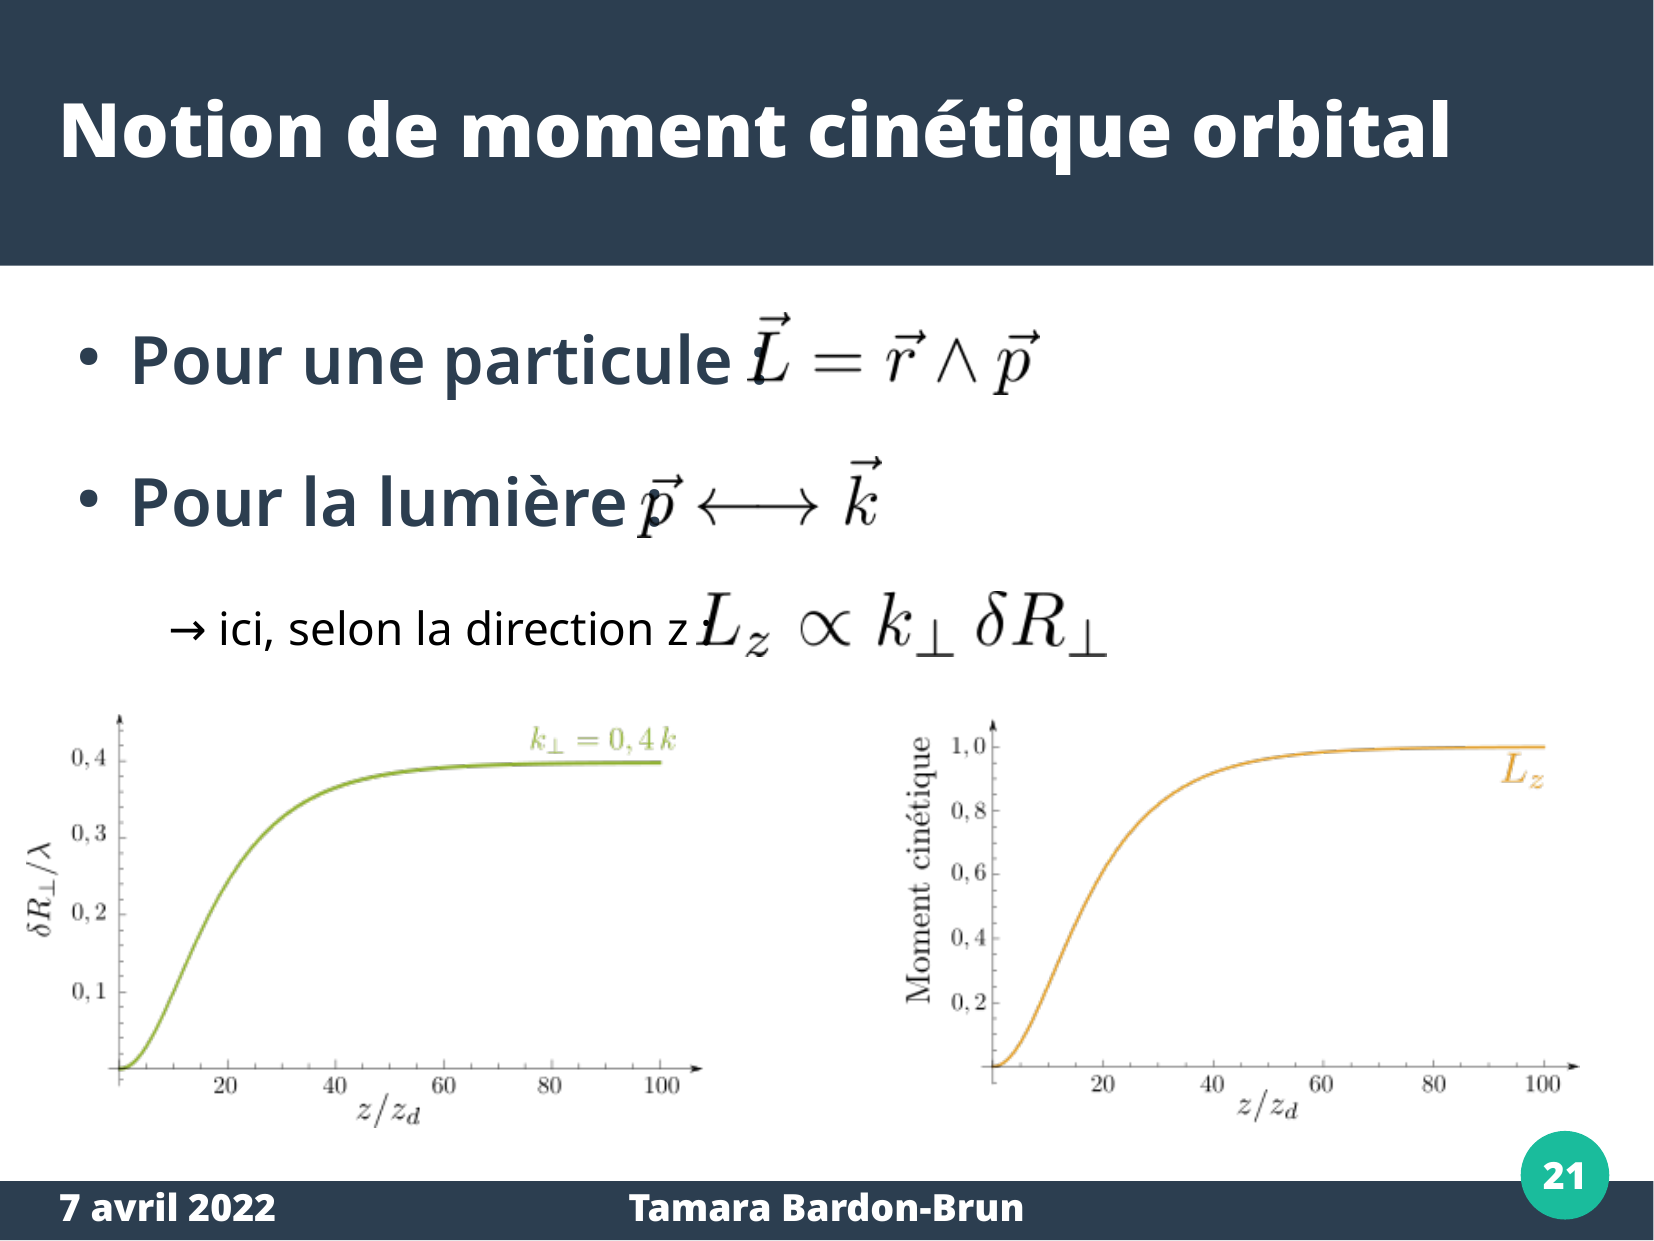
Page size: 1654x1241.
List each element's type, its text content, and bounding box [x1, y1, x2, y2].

picture [747, 312, 1040, 395]
list Pour une particule : [59, 312, 1595, 455]
list Pour la lumière : [59, 455, 1595, 556]
picture [696, 591, 1107, 657]
title Notion de moment cinétique orbital [59, 49, 1595, 207]
text_box → ici, selon la direction z : [153, 589, 843, 662]
picture [26, 714, 1580, 1128]
picture [637, 456, 882, 538]
